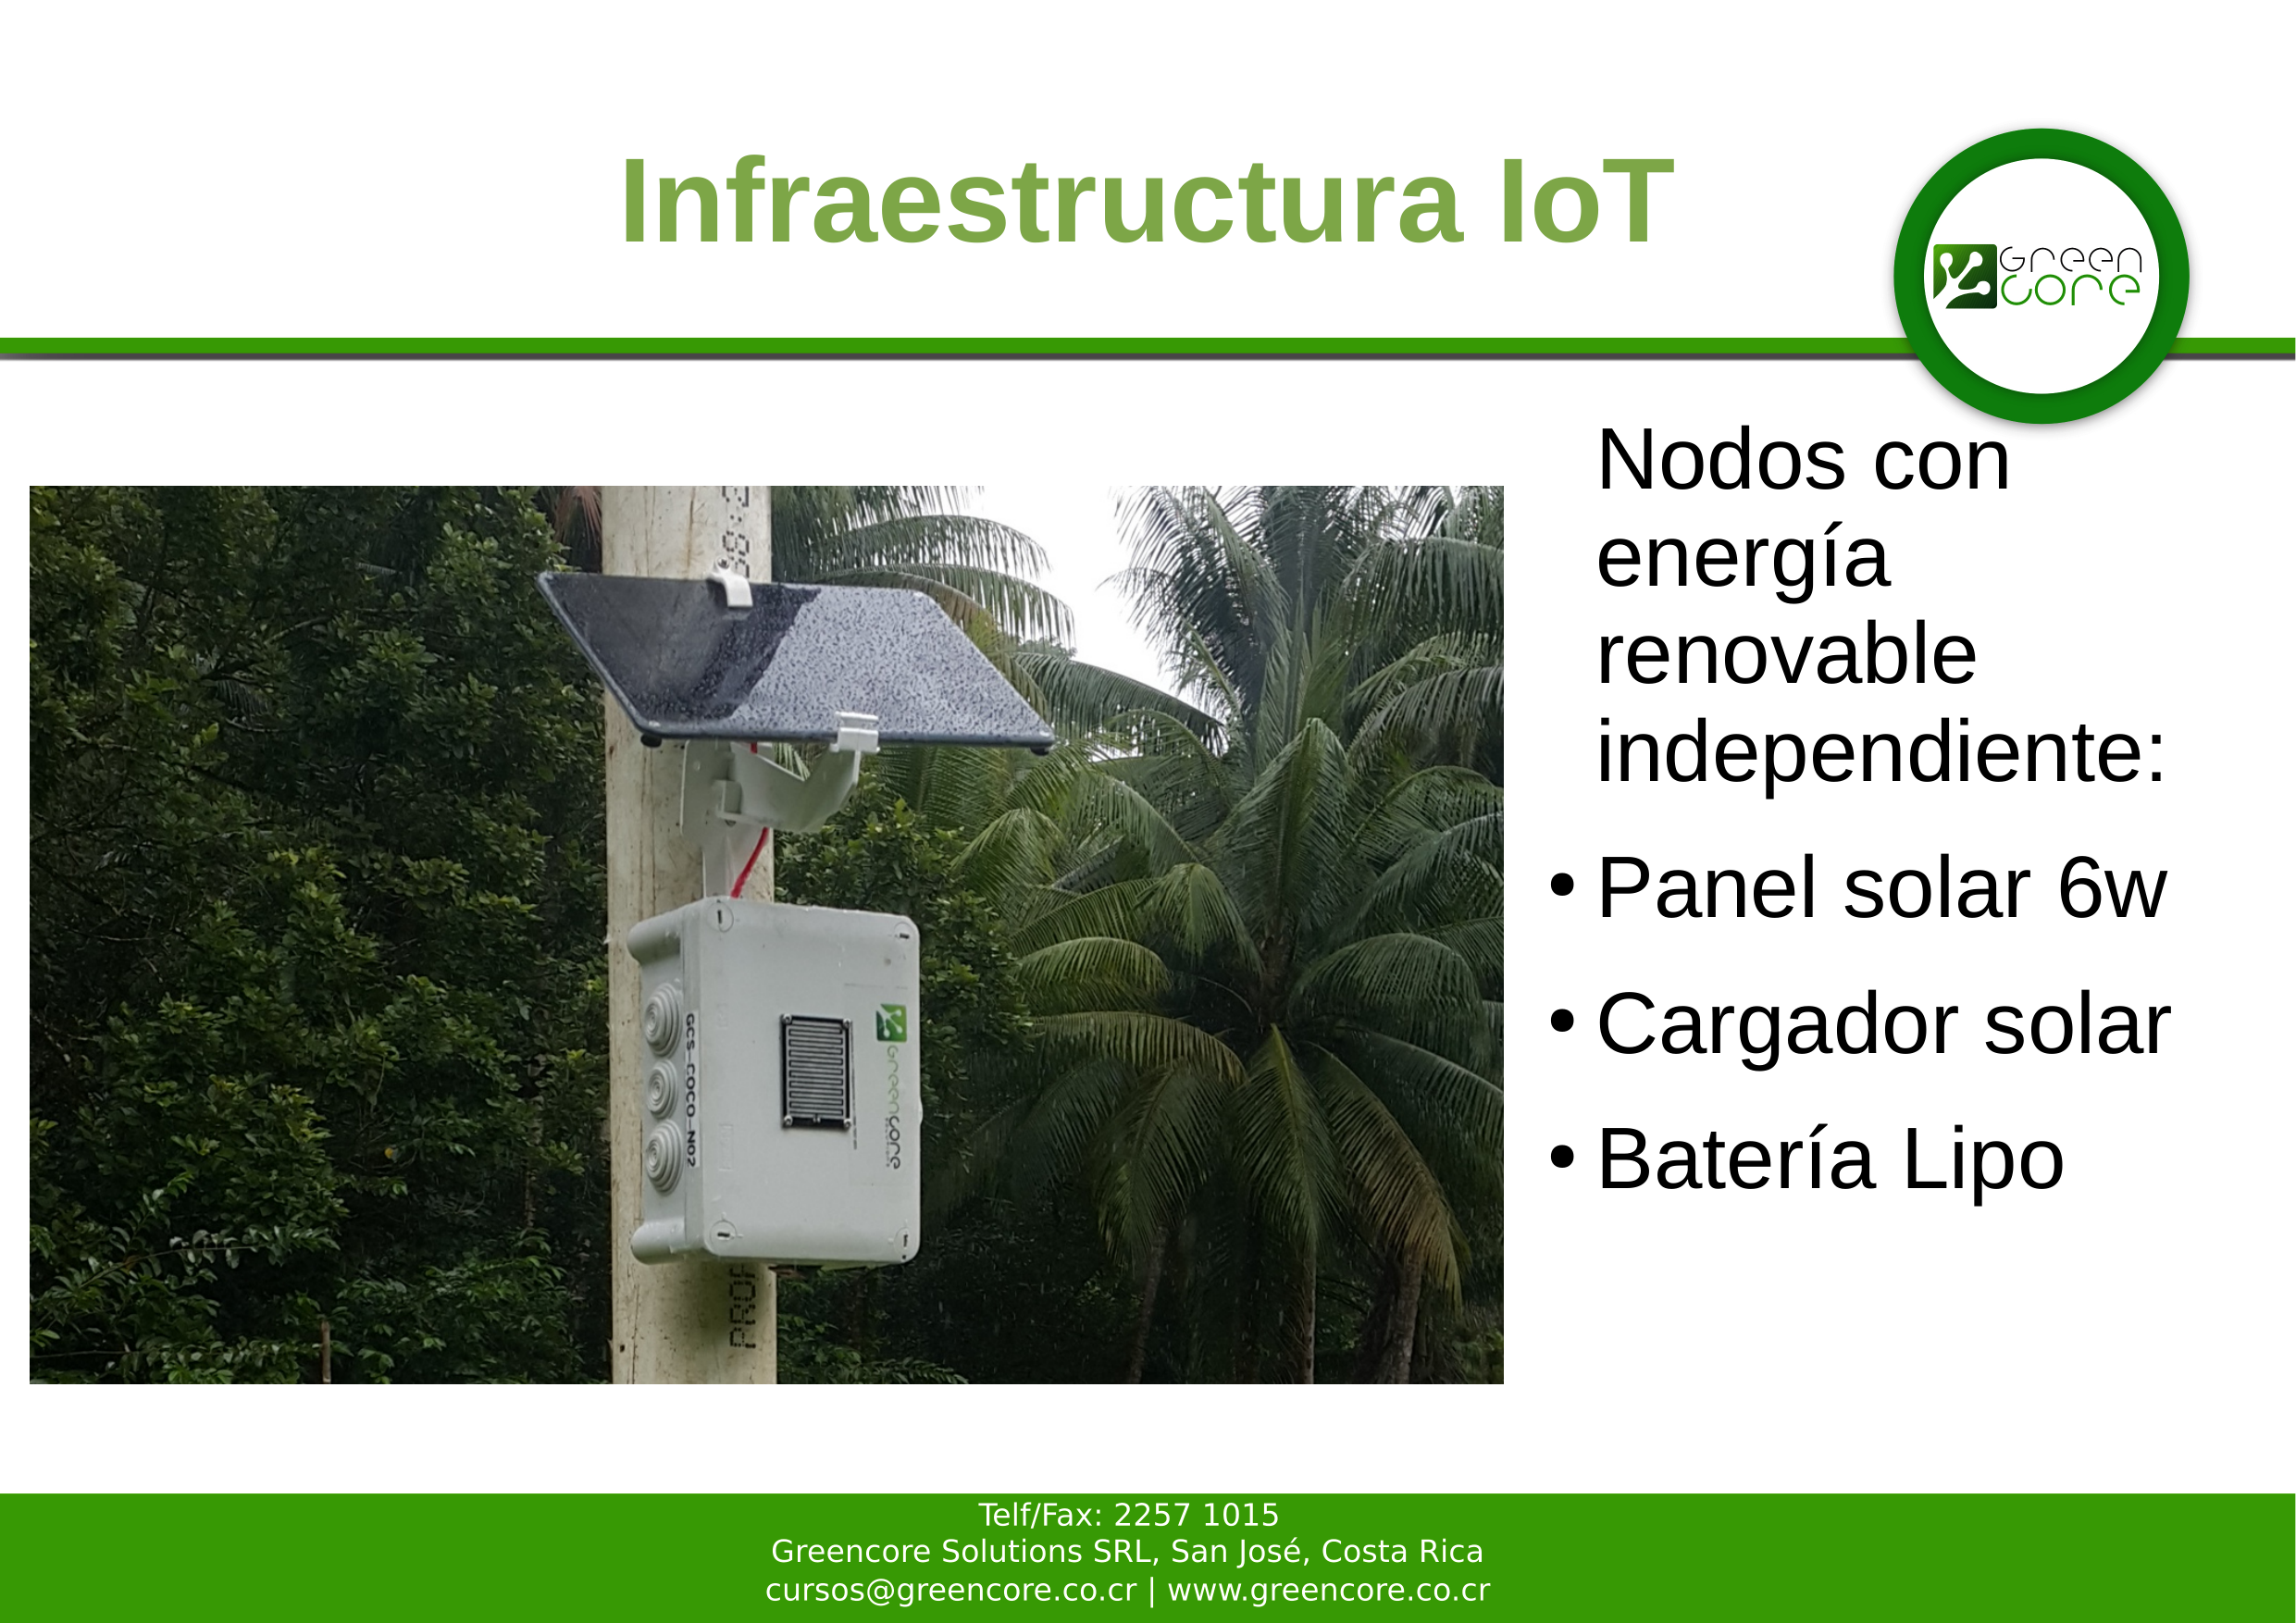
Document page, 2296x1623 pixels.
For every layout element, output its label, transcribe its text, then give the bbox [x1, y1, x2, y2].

picture [0, 0, 2296, 1623]
list Nodos con energía renovable independiente: Panel solar 6w Cargador solar Batería Lipo [1530, 409, 2268, 1448]
title Infraestructura IoT [115, 64, 2181, 336]
